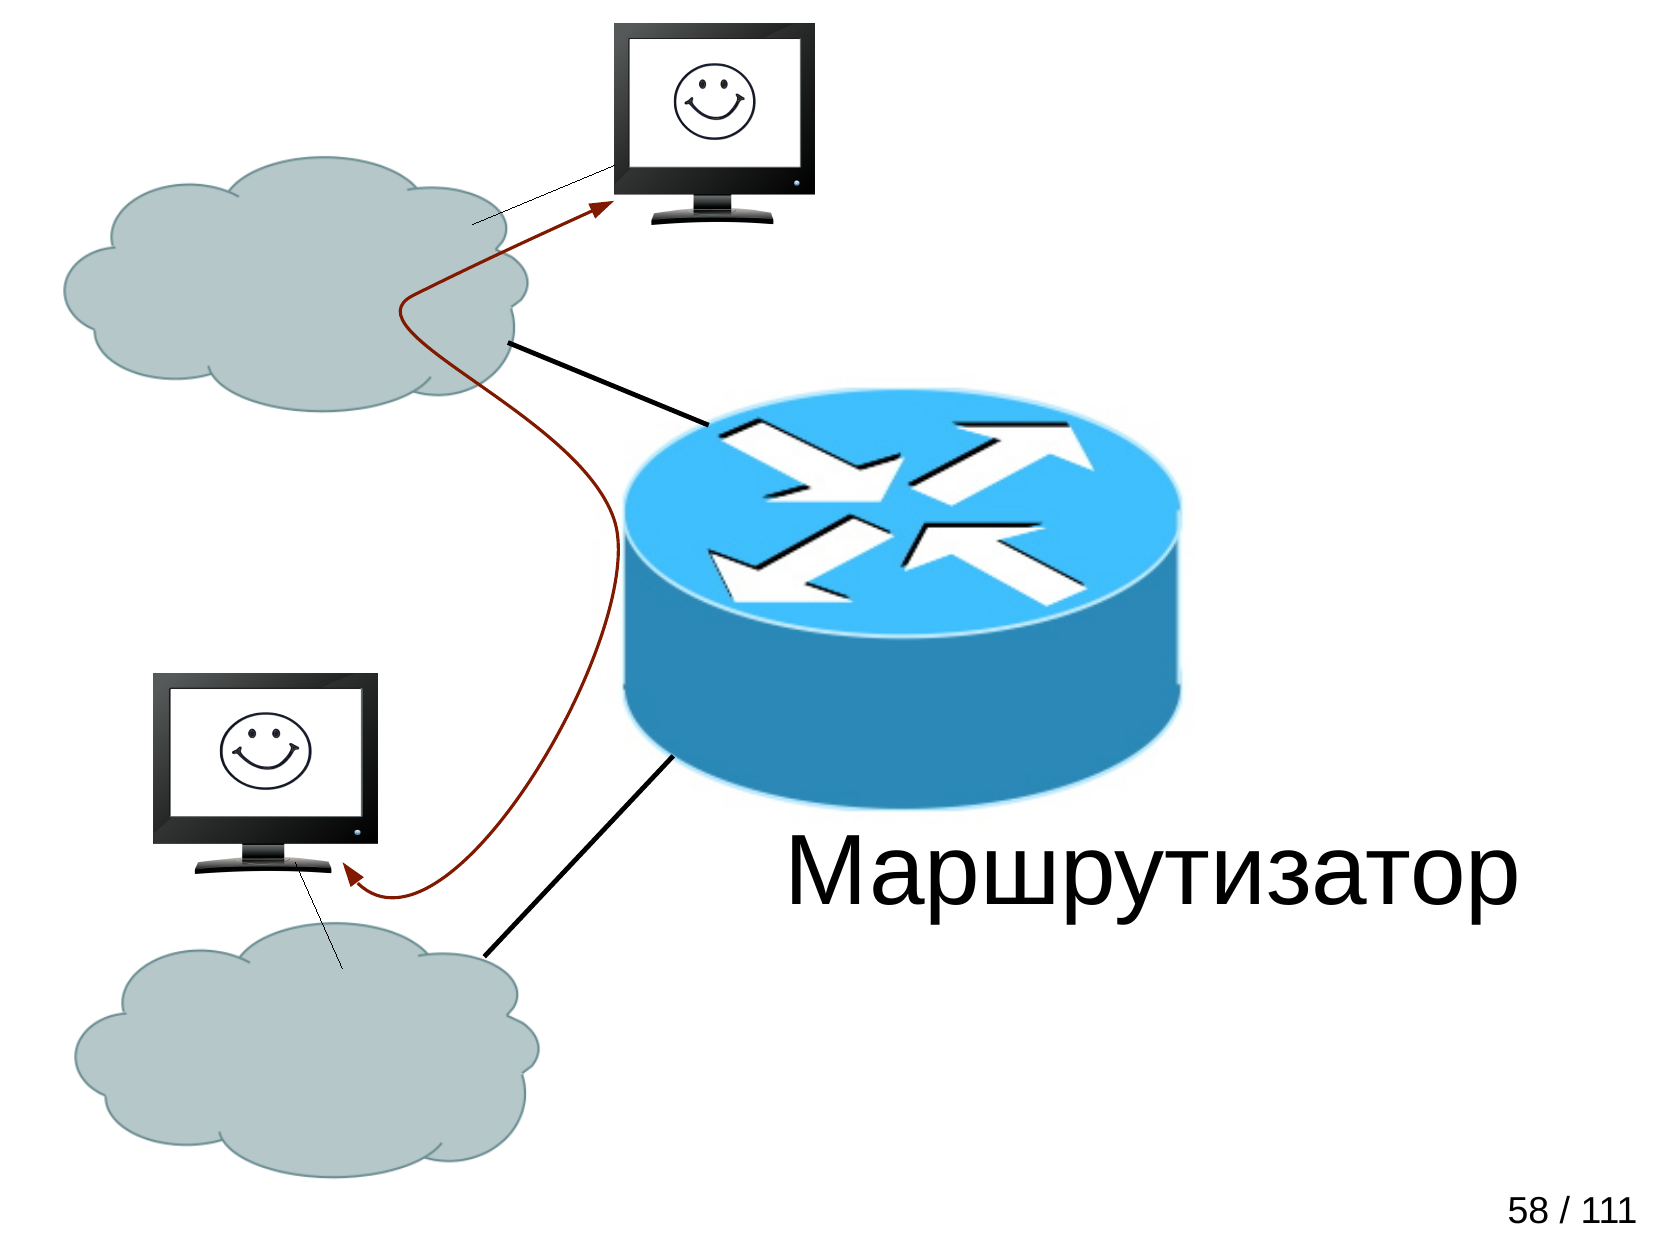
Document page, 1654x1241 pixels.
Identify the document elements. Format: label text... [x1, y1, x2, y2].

text_box [188, 690, 338, 788]
picture [363, 884, 429, 896]
text_box [645, 40, 779, 138]
picture [559, 449, 616, 726]
picture [153, 673, 378, 874]
picture [23, 118, 580, 439]
picture [614, 23, 815, 225]
text_box Маршрутизатор [770, 806, 1536, 934]
picture [34, 219, 1264, 1205]
text_box <number> / 111 [1379, 1182, 1653, 1239]
